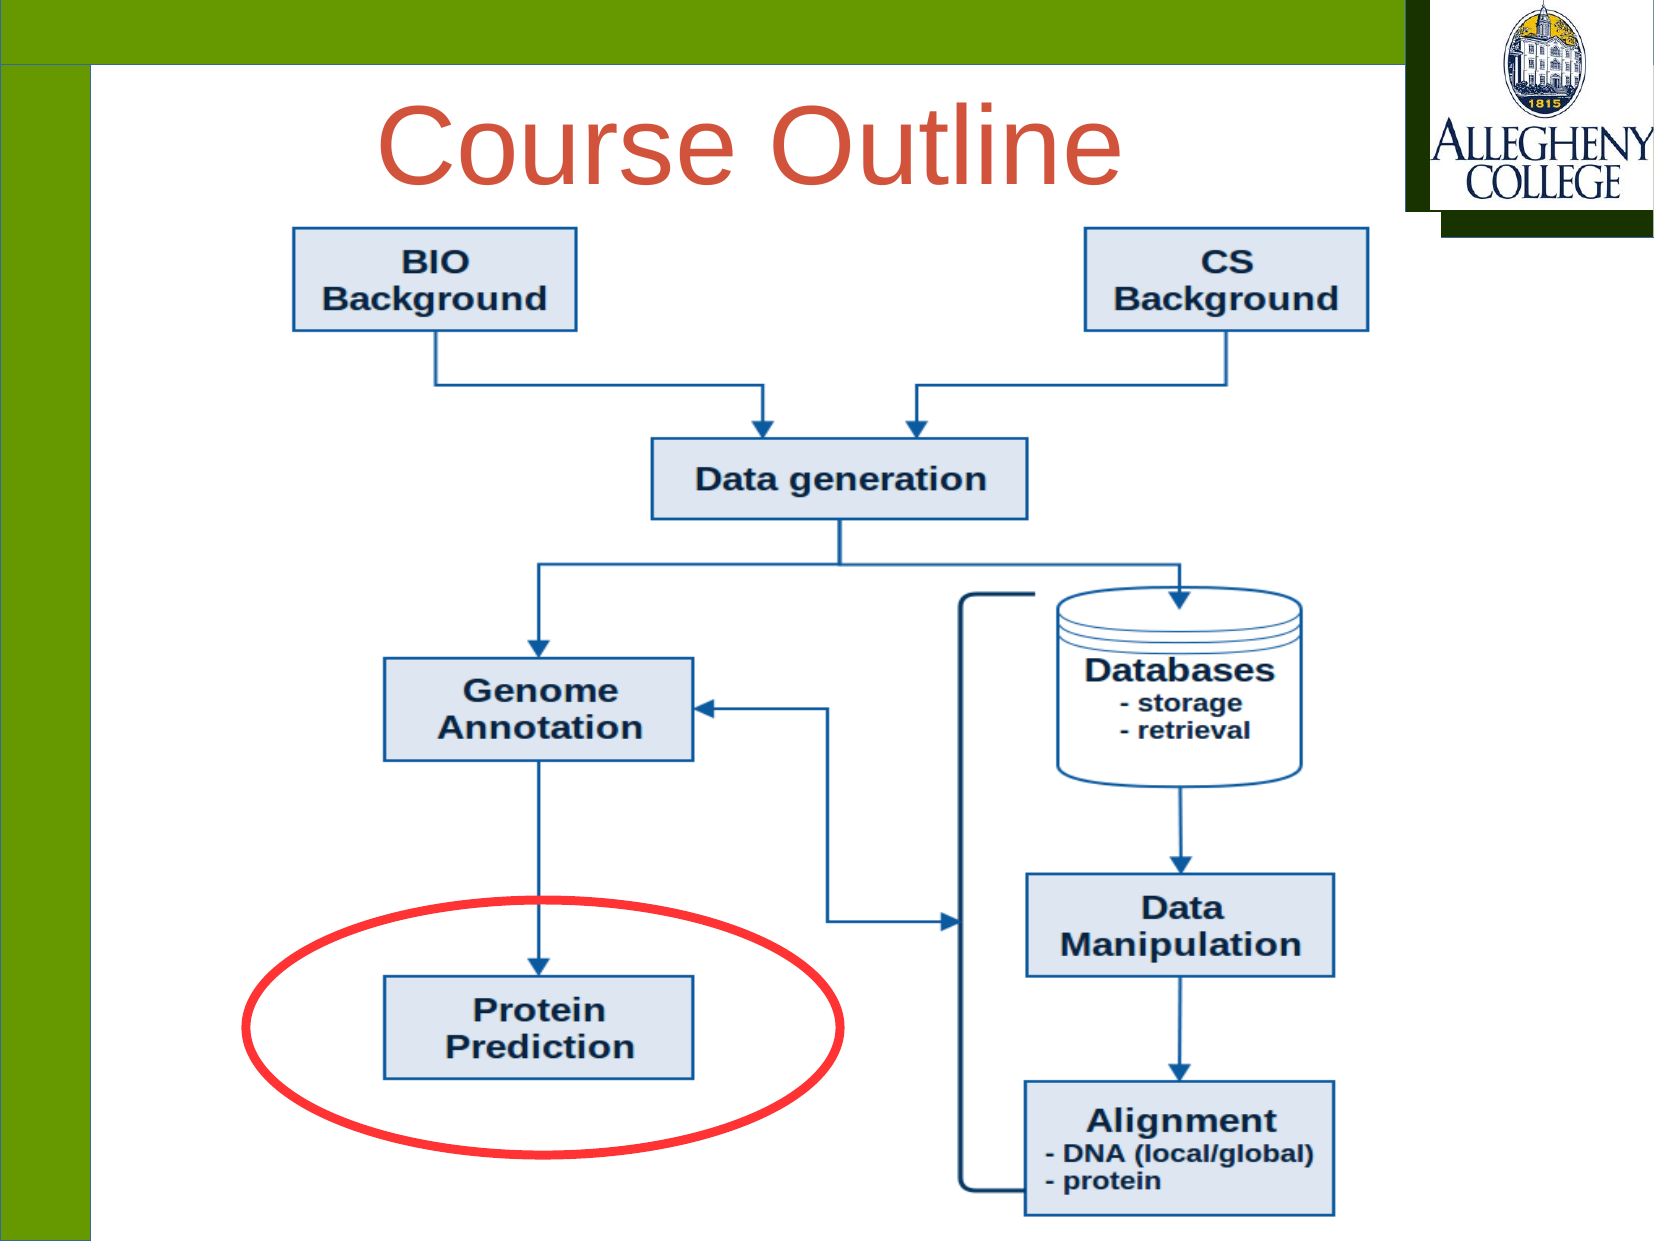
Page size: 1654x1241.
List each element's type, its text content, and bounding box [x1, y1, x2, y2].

picture [260, 905, 835, 1150]
picture [260, 212, 1441, 1241]
text_box [0, 0, 1654, 1241]
picture [1430, 0, 1654, 210]
text_box Course Outline [75, 57, 1425, 221]
